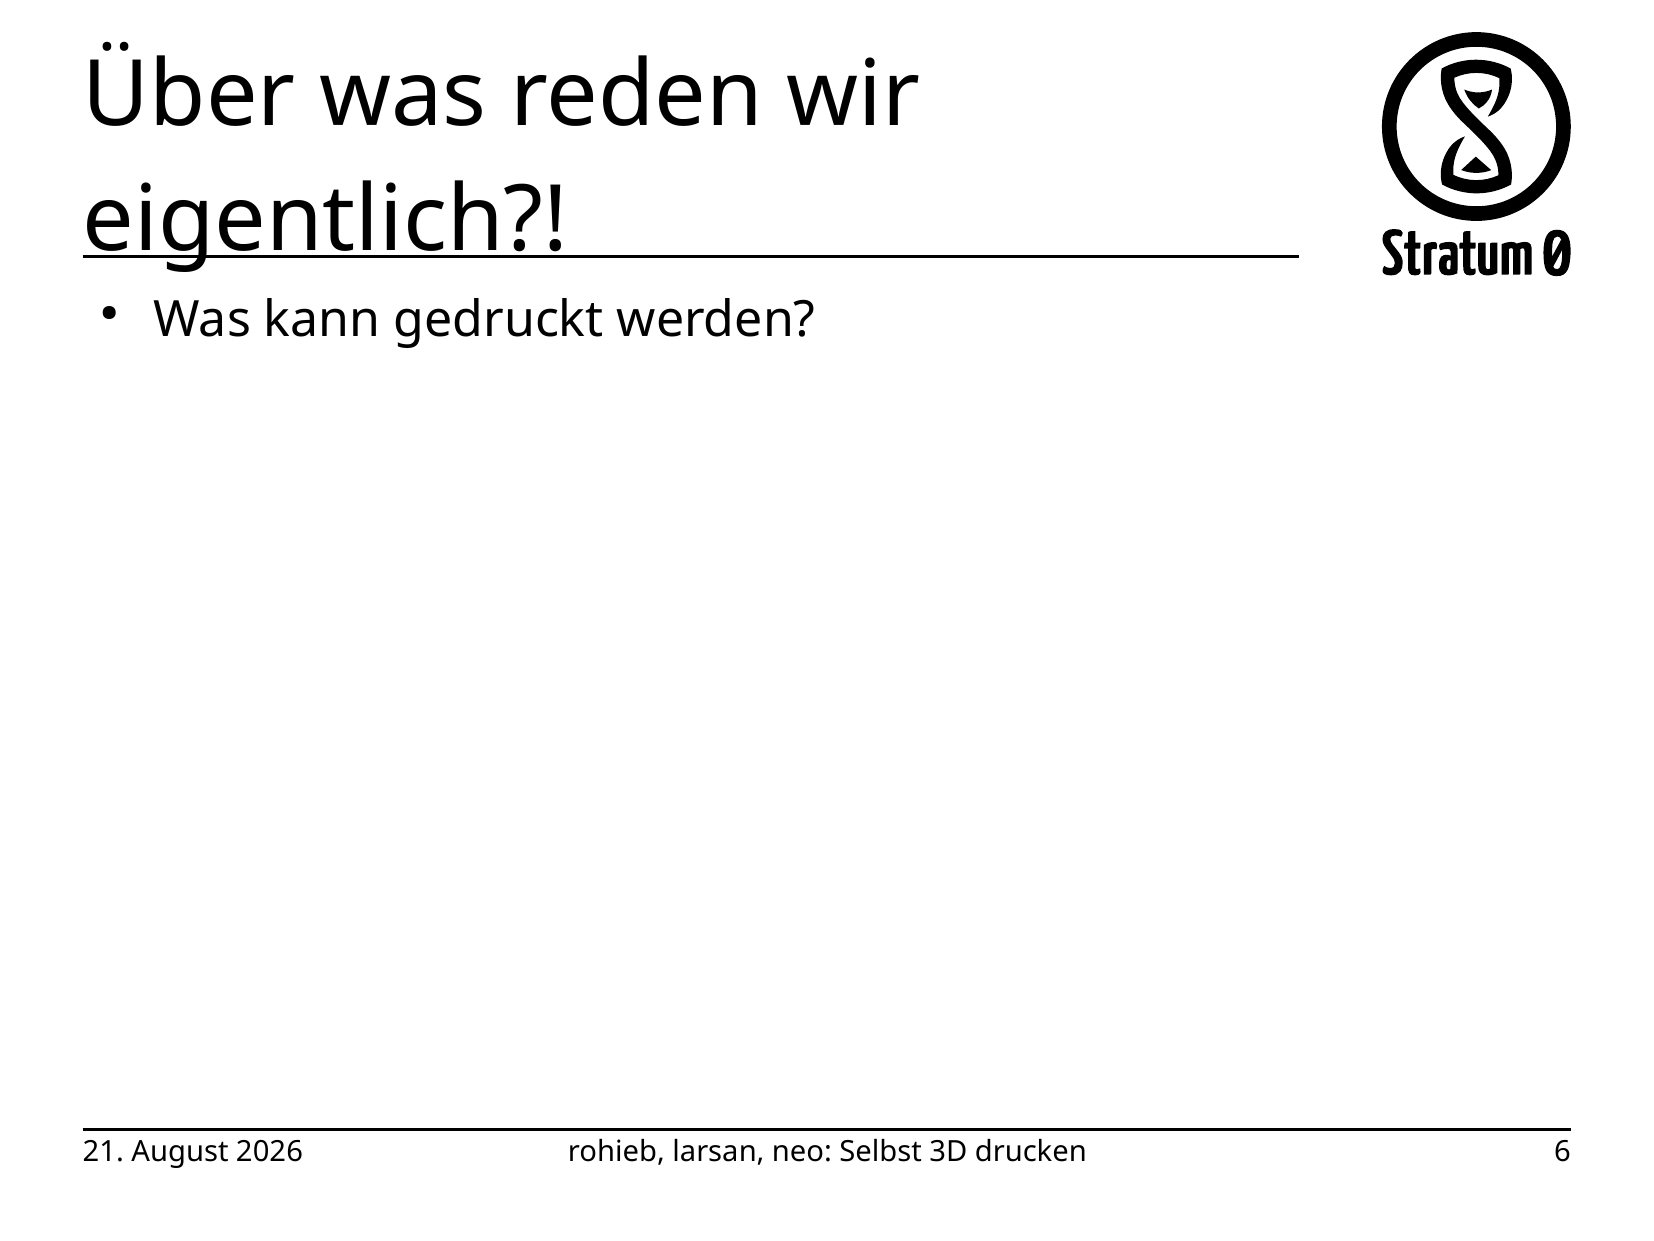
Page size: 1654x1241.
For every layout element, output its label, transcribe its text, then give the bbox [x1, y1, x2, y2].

title Über was reden wir eigentlich?! [82, 49, 1300, 257]
list Was kann gedruckt werden? [82, 290, 1538, 1010]
